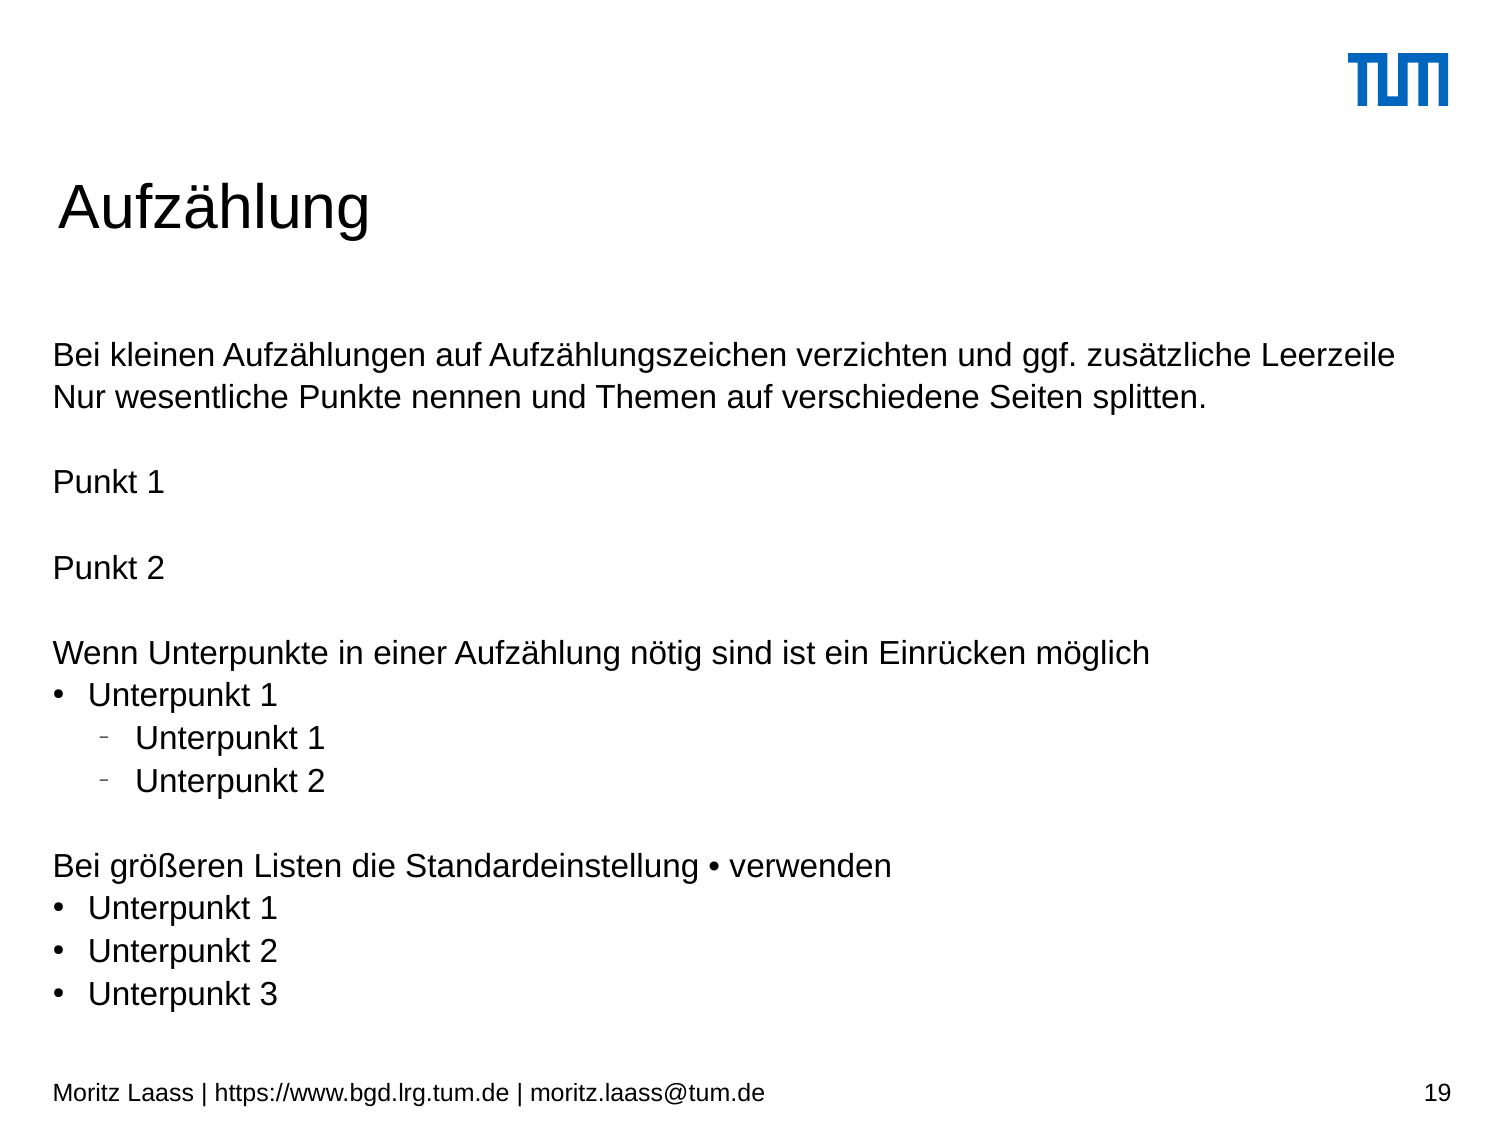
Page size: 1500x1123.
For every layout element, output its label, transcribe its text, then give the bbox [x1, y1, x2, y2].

title Aufzählung [59, 171, 1459, 242]
list Bei kleinen Aufzählungen auf Aufzählungszeichen verzichten und ggf. zusätzliche Leerzeile Nur wesentliche Punkte nennen und Themen auf verschiedene Seiten splitten. Punkt 1 Punkt 2 Wenn Unterpunkte in einer Aufzählung nötig sind ist ein Einrücken möglich Unterpunkt 1 Unterpunkt 1 Unterpunkt 2 Bei größeren Listen die Standardeinstellung • verwenden Unterpunkt 1 Unterpunkt 2 Unterpunkt 3 [52, 330, 1453, 1105]
